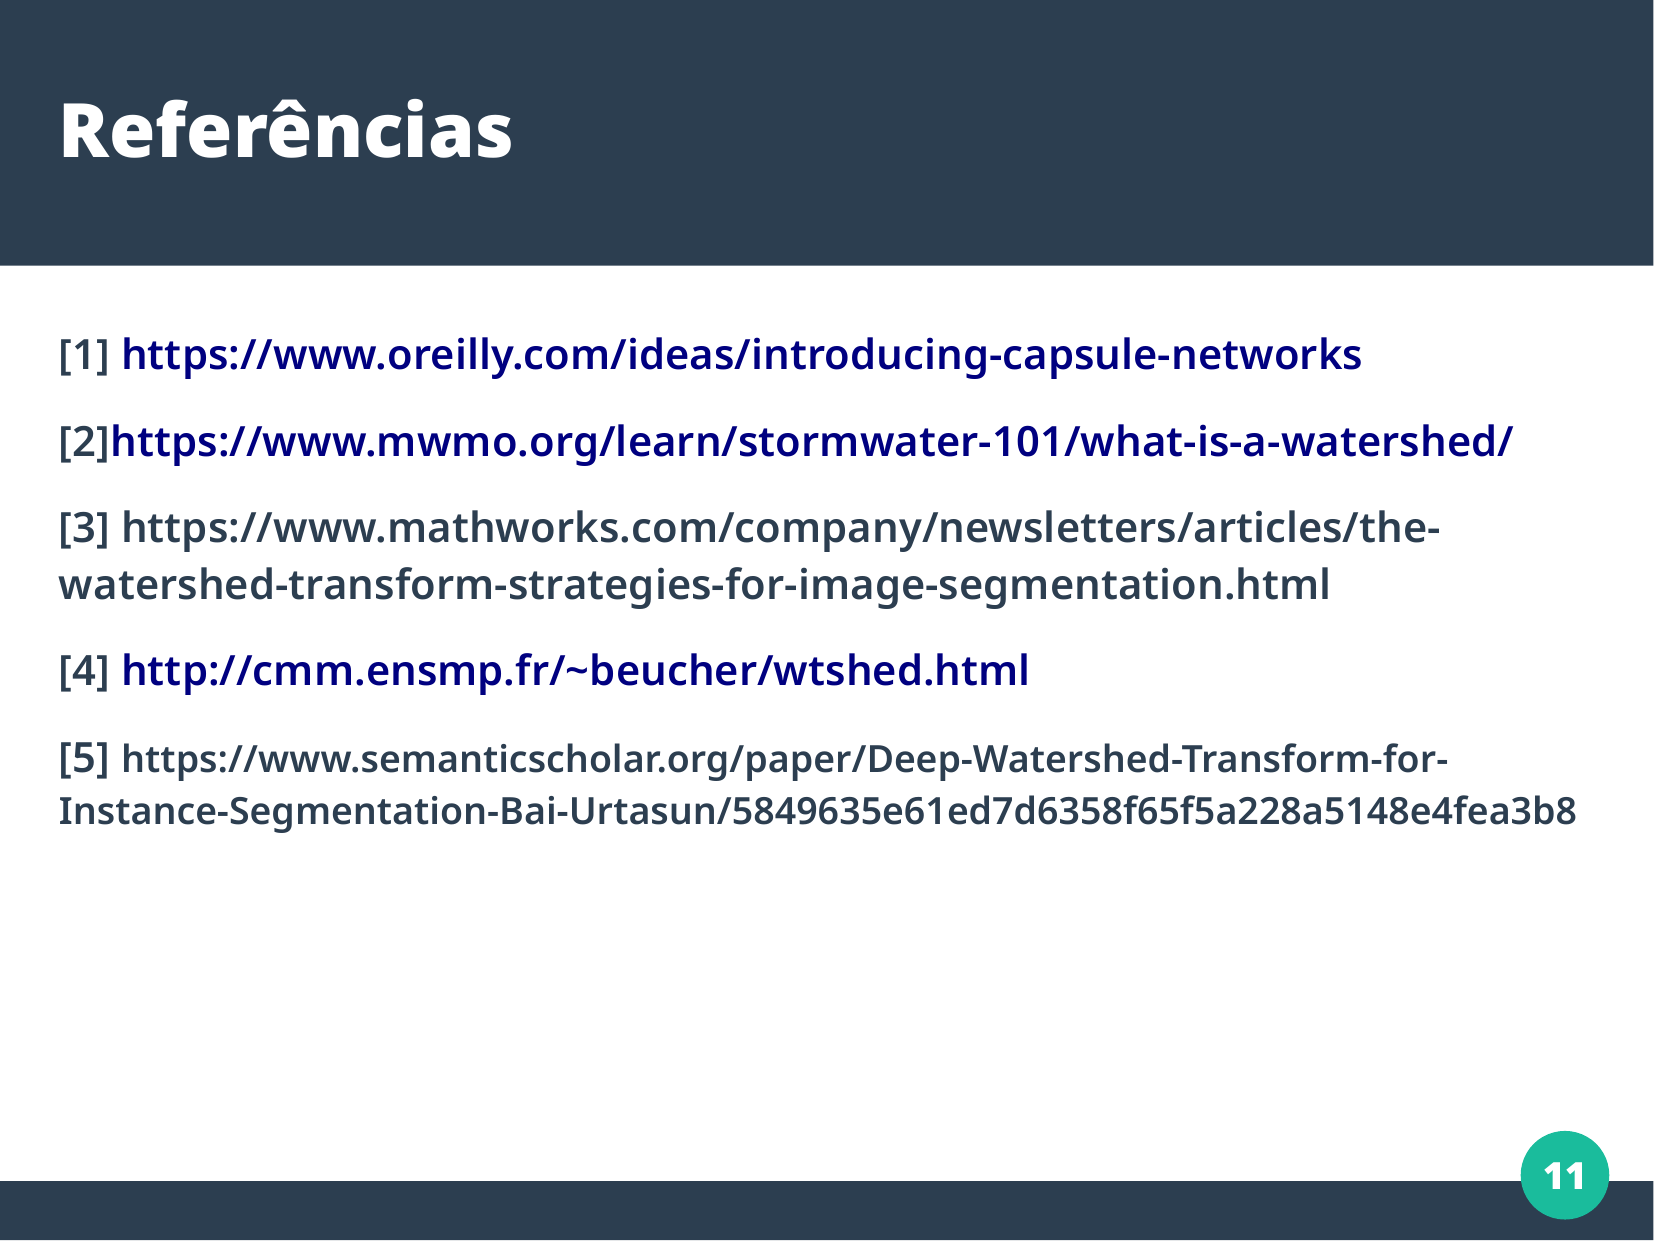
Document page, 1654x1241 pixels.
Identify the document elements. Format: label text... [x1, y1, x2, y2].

title Referências [59, 49, 1595, 207]
list [1] https://www.oreilly.com/ideas/introducing-capsule-networks [2]https://www.mwmo.org/learn/stormwater-101/what-is-a-watershed/ [3] https://www.mathworks.com/company/newsletters/articles/the-watershed-transform-strategies-for-image-segmentation.html [4] http://cmm.ensmp.fr/~beucher/wtshed.html [5] https://www.semanticscholar.org/paper/Deep-Watershed-Transform-for-Instance-Segmentation-Bai-Urtasun/5849635e61ed7d6358f65f5a228a5148e4fea3b8 [59, 324, 1595, 1152]
